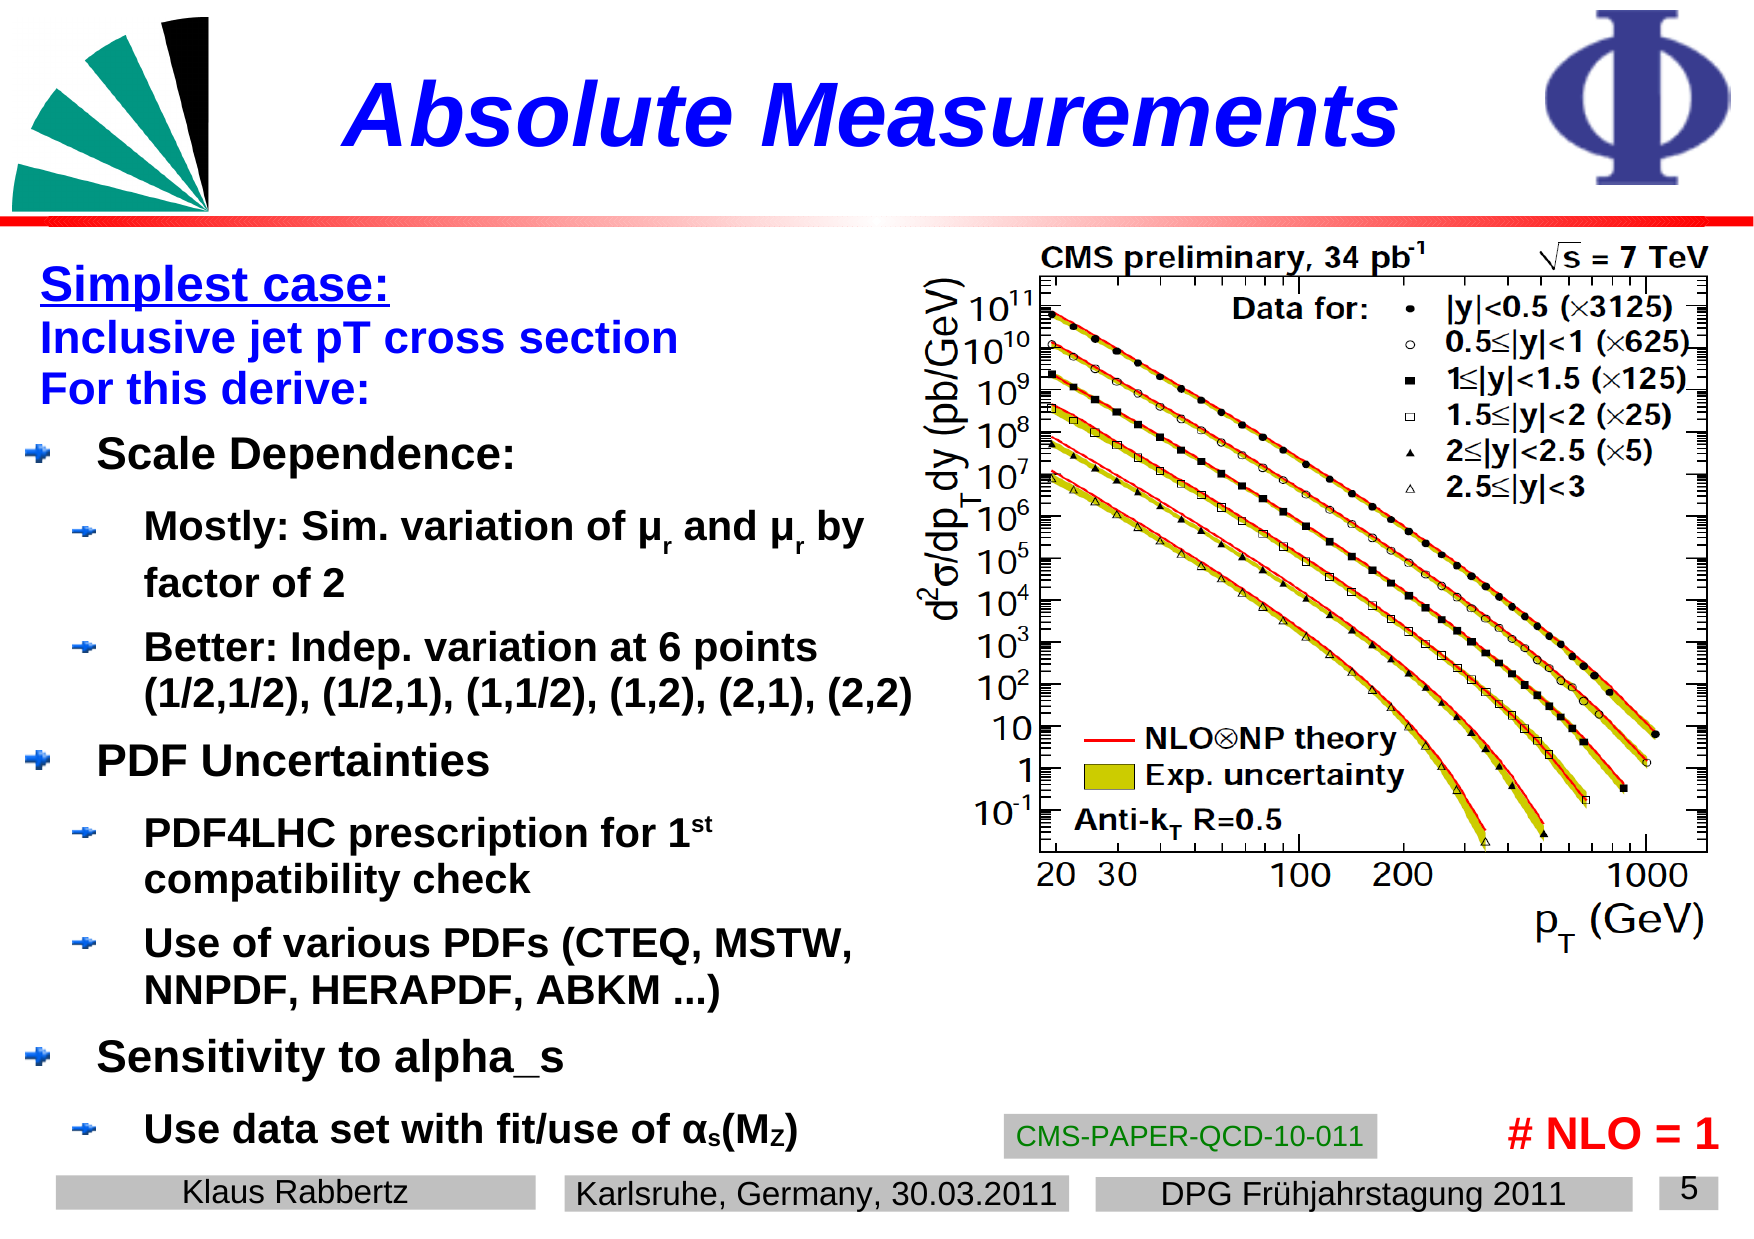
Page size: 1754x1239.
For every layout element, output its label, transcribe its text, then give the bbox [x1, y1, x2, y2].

title Absolute Measurements [220, 16, 1525, 213]
list Scale Dependence: Mostly: Sim. variation of μr and μr by factor of 2 Better: Indep. variation at 6 points (1/2,1/2), (1/2,1), (1,1/2), (1,2), (2,1), (2,2) PDF Uncertainties PDF4LHC prescription for 1st compatibility check Use of various PDFs (CTEQ, MSTW, NNPDF, HERAPDF, ABKM ...) Sensitivity to alpha_s Use data set with fit/use of αs(MZ) [0, 428, 937, 1168]
text_box Simplest case: Inclusive jet pT cross section For this derive: [28, 250, 765, 421]
text_box CMS-PAPER-QCD-10-011 [1003, 1113, 1378, 1159]
text_box # NLO = 1 [1495, 1102, 1732, 1166]
picture [1545, 10, 1731, 185]
picture [12, 17, 209, 214]
picture [916, 241, 1747, 957]
